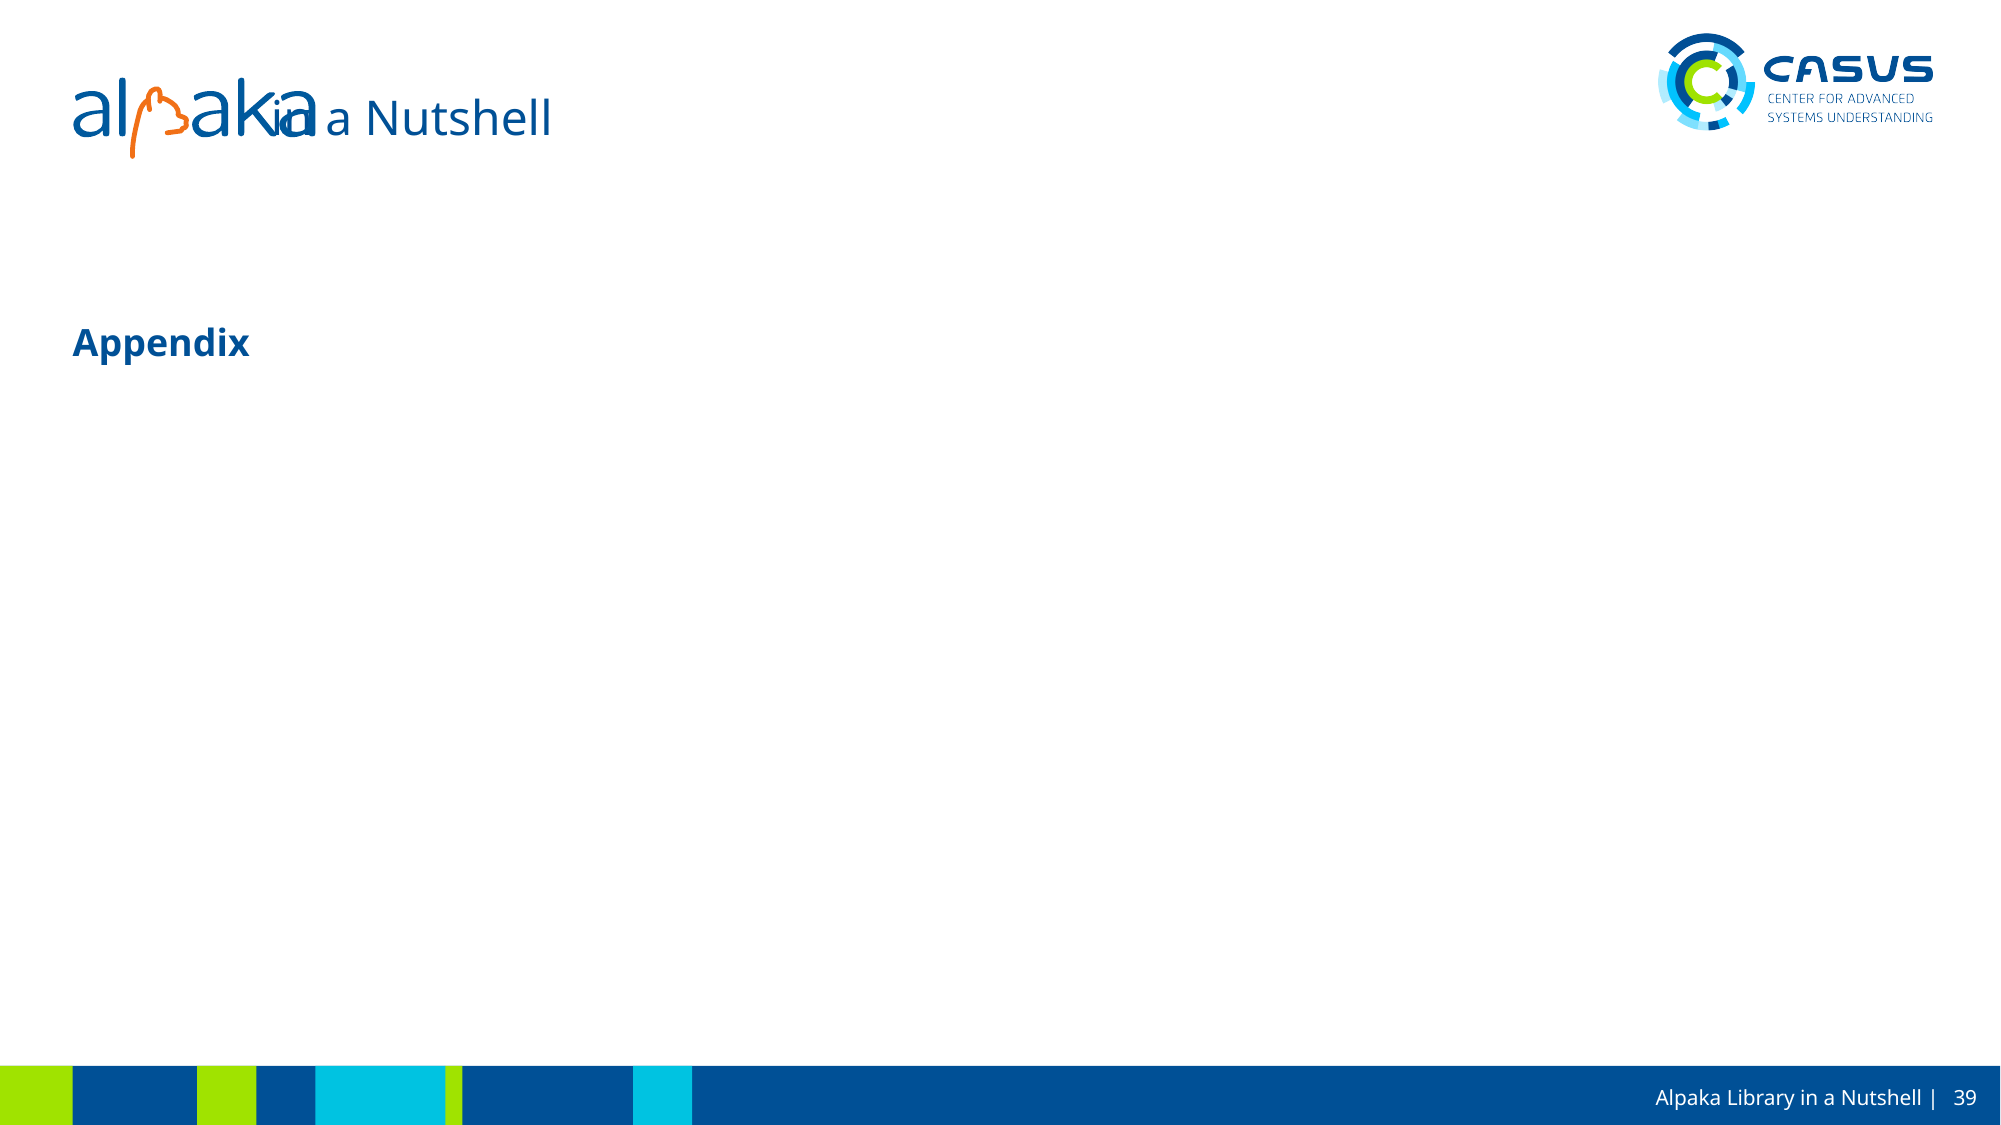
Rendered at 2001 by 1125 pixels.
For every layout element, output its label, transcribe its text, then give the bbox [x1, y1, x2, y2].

picture [1658, 33, 1933, 131]
list Appendix [72, 316, 1620, 979]
picture [72, 76, 317, 160]
title in a Nutshell [317, 82, 709, 151]
